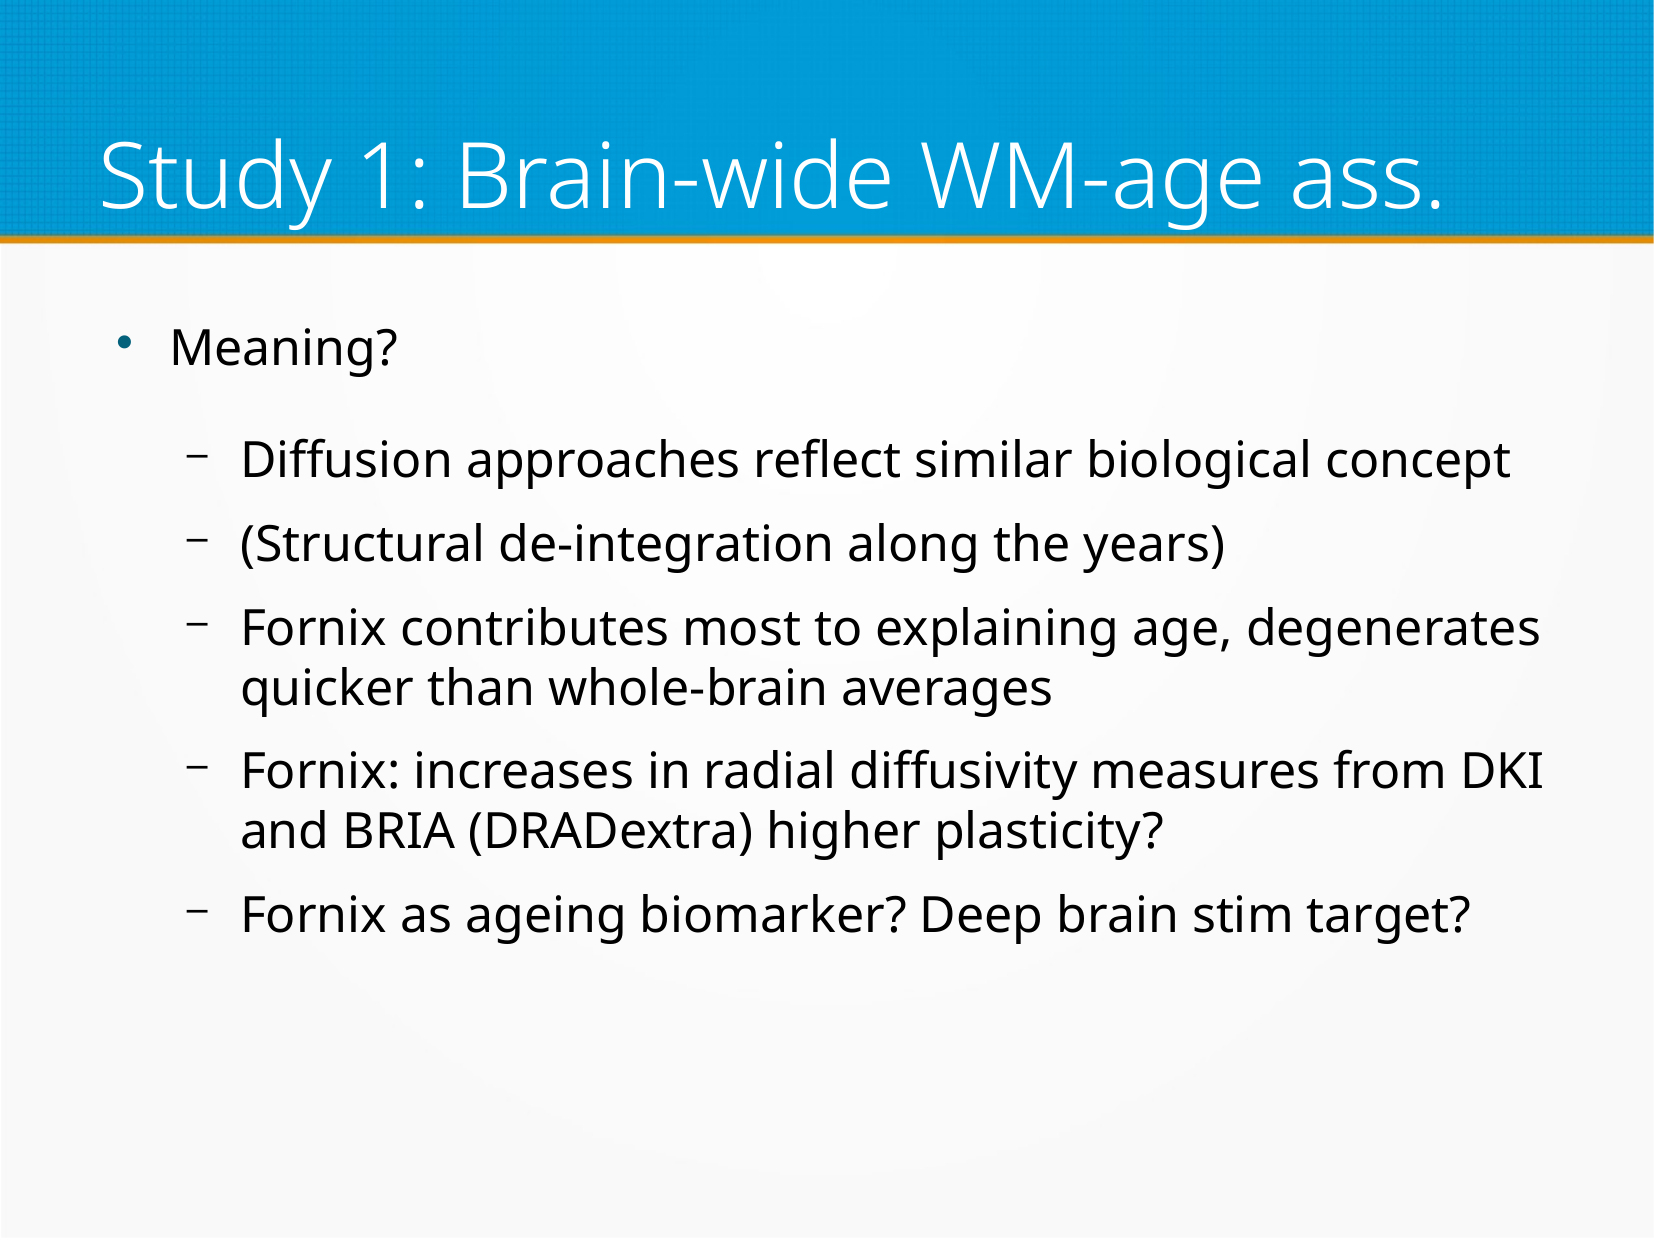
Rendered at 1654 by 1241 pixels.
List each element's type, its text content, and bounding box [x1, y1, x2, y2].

list Meaning? Diffusion approaches reflect similar biological concept (Structural de-integration along the years) Fornix contributes most to explaining age, degenerates quicker than whole-brain averages Fornix: increases in radial diffusivity measures from DKI and BRIA (DRADextra) higher plasticity? Fornix as ageing biomarker? Deep brain stim target? [98, 315, 1625, 1211]
title Study 1: Brain-wide WM-age ass. [98, 19, 1654, 227]
picture [0, 233, 1654, 1241]
